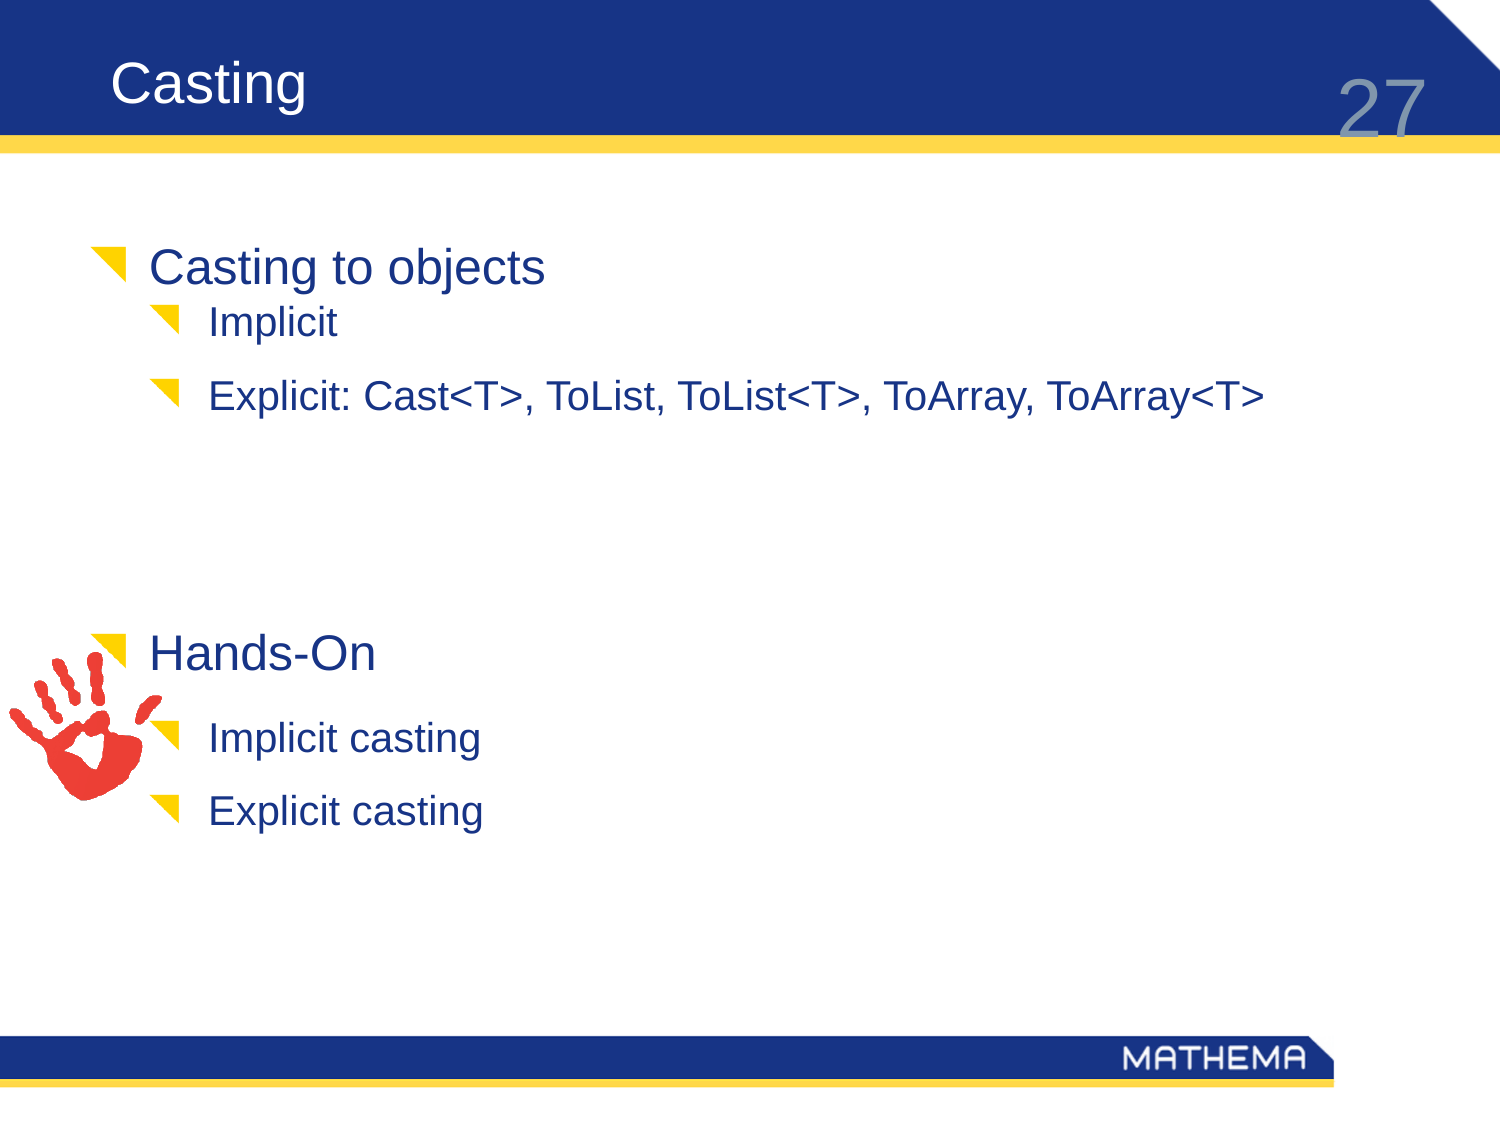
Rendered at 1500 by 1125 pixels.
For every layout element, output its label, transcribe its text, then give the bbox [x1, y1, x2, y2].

picture [0, 0, 1500, 1125]
list Casting to objects Implicit Explicit: Cast<T>, ToList, ToList<T>, ToArray, ToArray<T> Hands-On Implicit casting Explicit casting [75, 227, 1426, 970]
title Casting [75, 0, 1426, 174]
